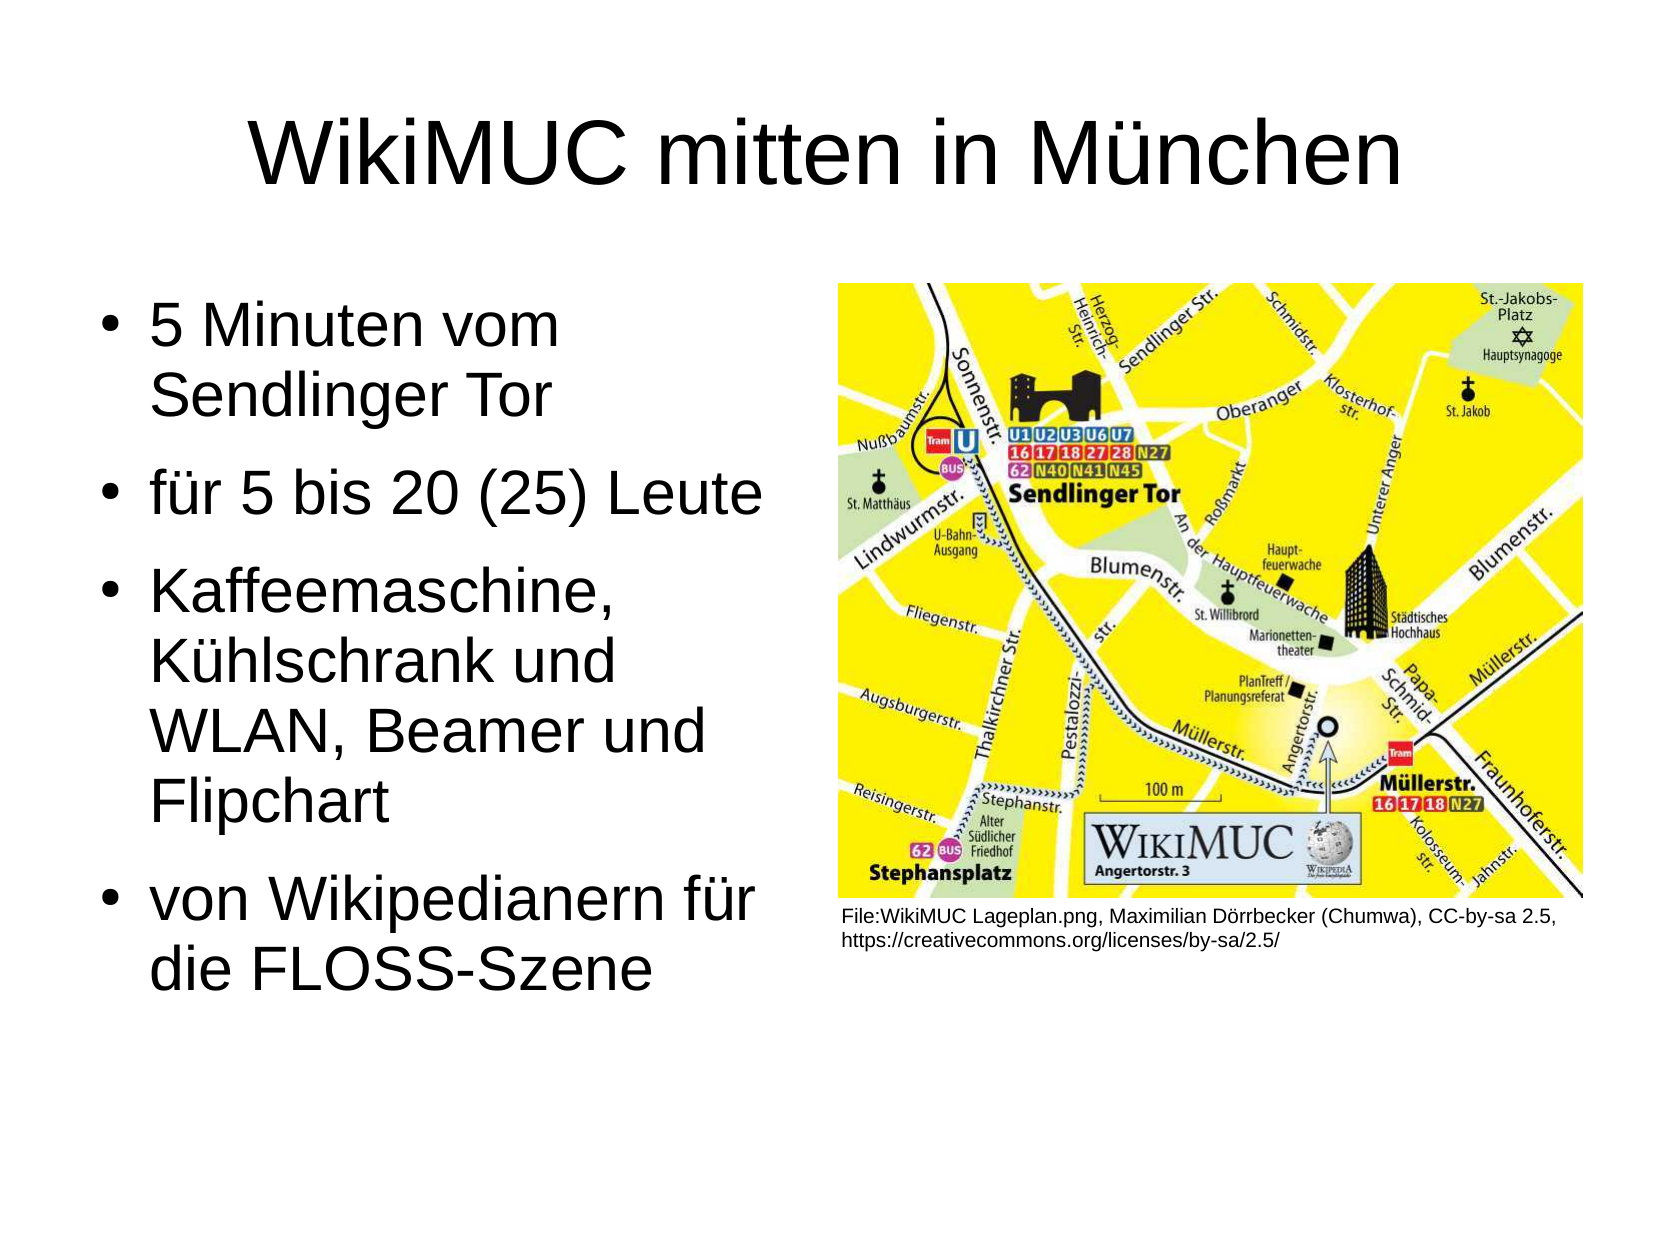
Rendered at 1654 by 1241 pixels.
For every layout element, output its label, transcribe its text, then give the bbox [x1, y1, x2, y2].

list 5 Minuten vom Sendlinger Tor für 5 bis 20 (25) Leute Kaffeemaschine, Kühlschrank und WLAN, Beamer und Flipchart von Wikipedianern für die FLOSS-Szene [82, 290, 851, 1010]
title WikiMUC mitten in München [82, 49, 1571, 257]
text_box File:WikiMUC Lageplan.png, Maximilian Dörrbecker (Chumwa), CC-by-sa 2.5, https://creativecommons.org/licenses/by-sa/2.5/ [826, 897, 1619, 959]
picture [838, 283, 1583, 897]
